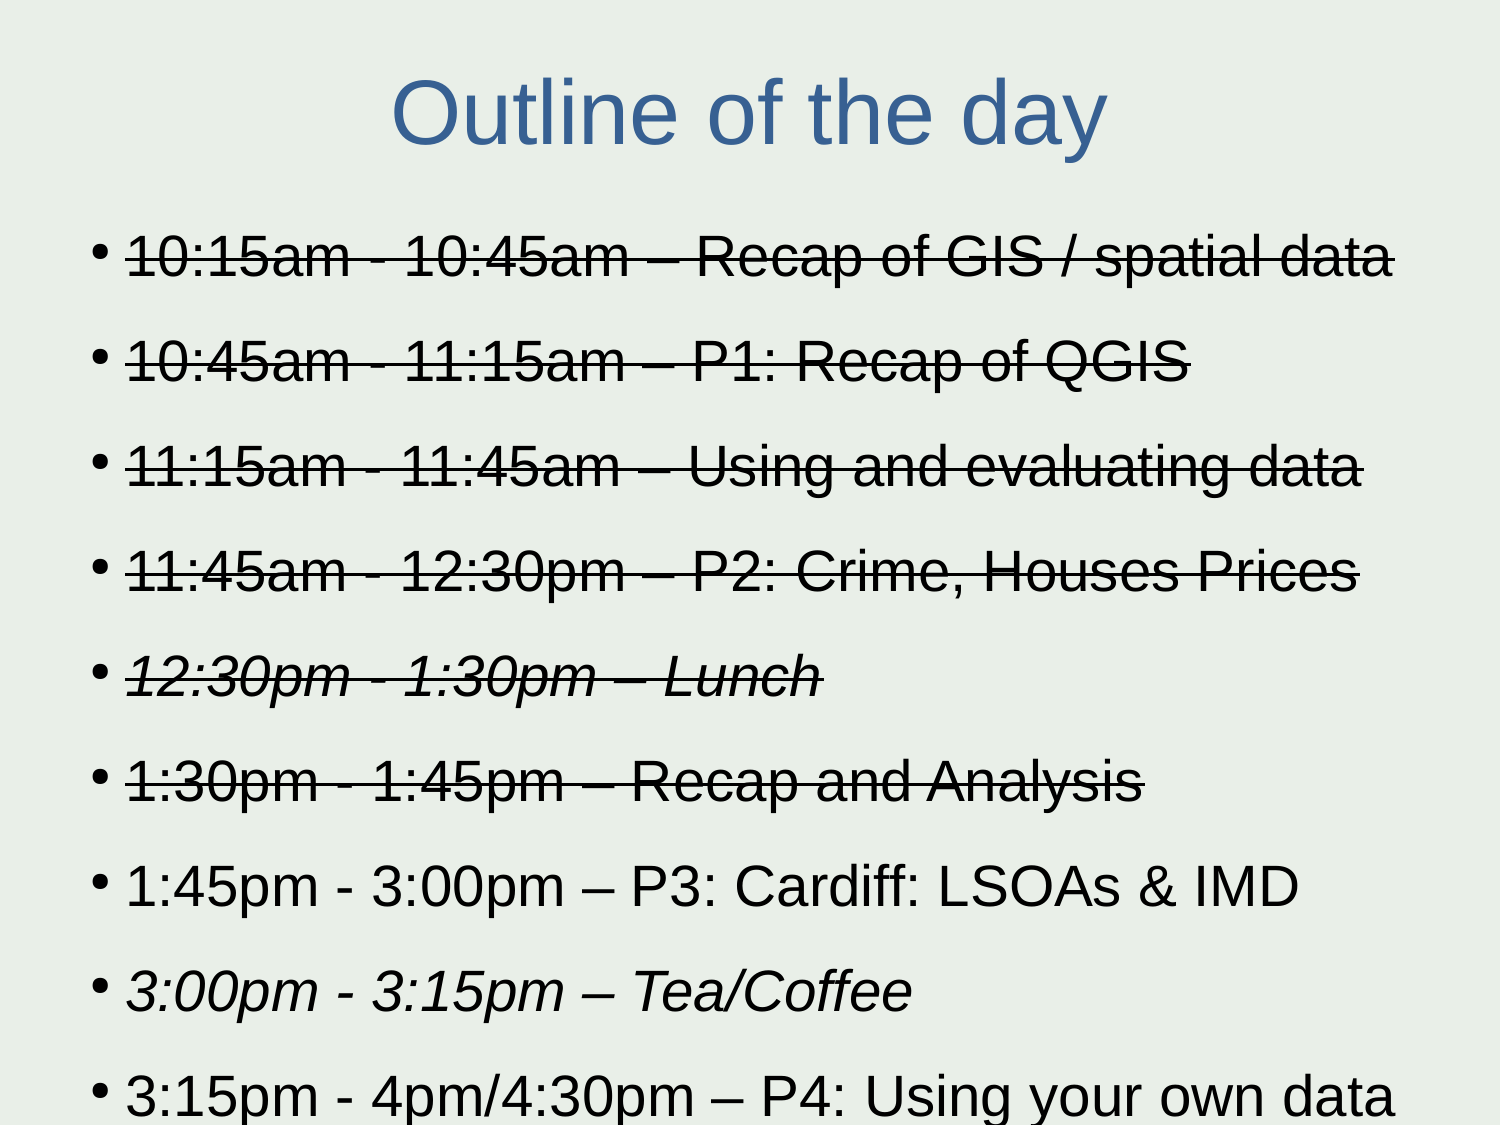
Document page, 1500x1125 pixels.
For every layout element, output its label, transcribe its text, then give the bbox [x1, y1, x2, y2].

text_box 10:15am - 10:45am – Recap of GIS / spatial data 10:45am - 11:15am – P1: Recap of QGIS 11:15am - 11:45am – Using and evaluating data 11:45am - 12:30pm – P2: Crime, Houses Prices 12:30pm - 1:30pm – Lunch 1:30pm - 1:45pm – Recap and Analysis 1:45pm - 3:00pm – P3: Cardiff: LSOAs & IMD 3:00pm - 3:15pm – Tea/Coffee 3:15pm - 4pm/4:30pm – P4: Using your own data [74, 175, 1425, 1046]
text_box Outline of the day [74, 45, 1425, 175]
